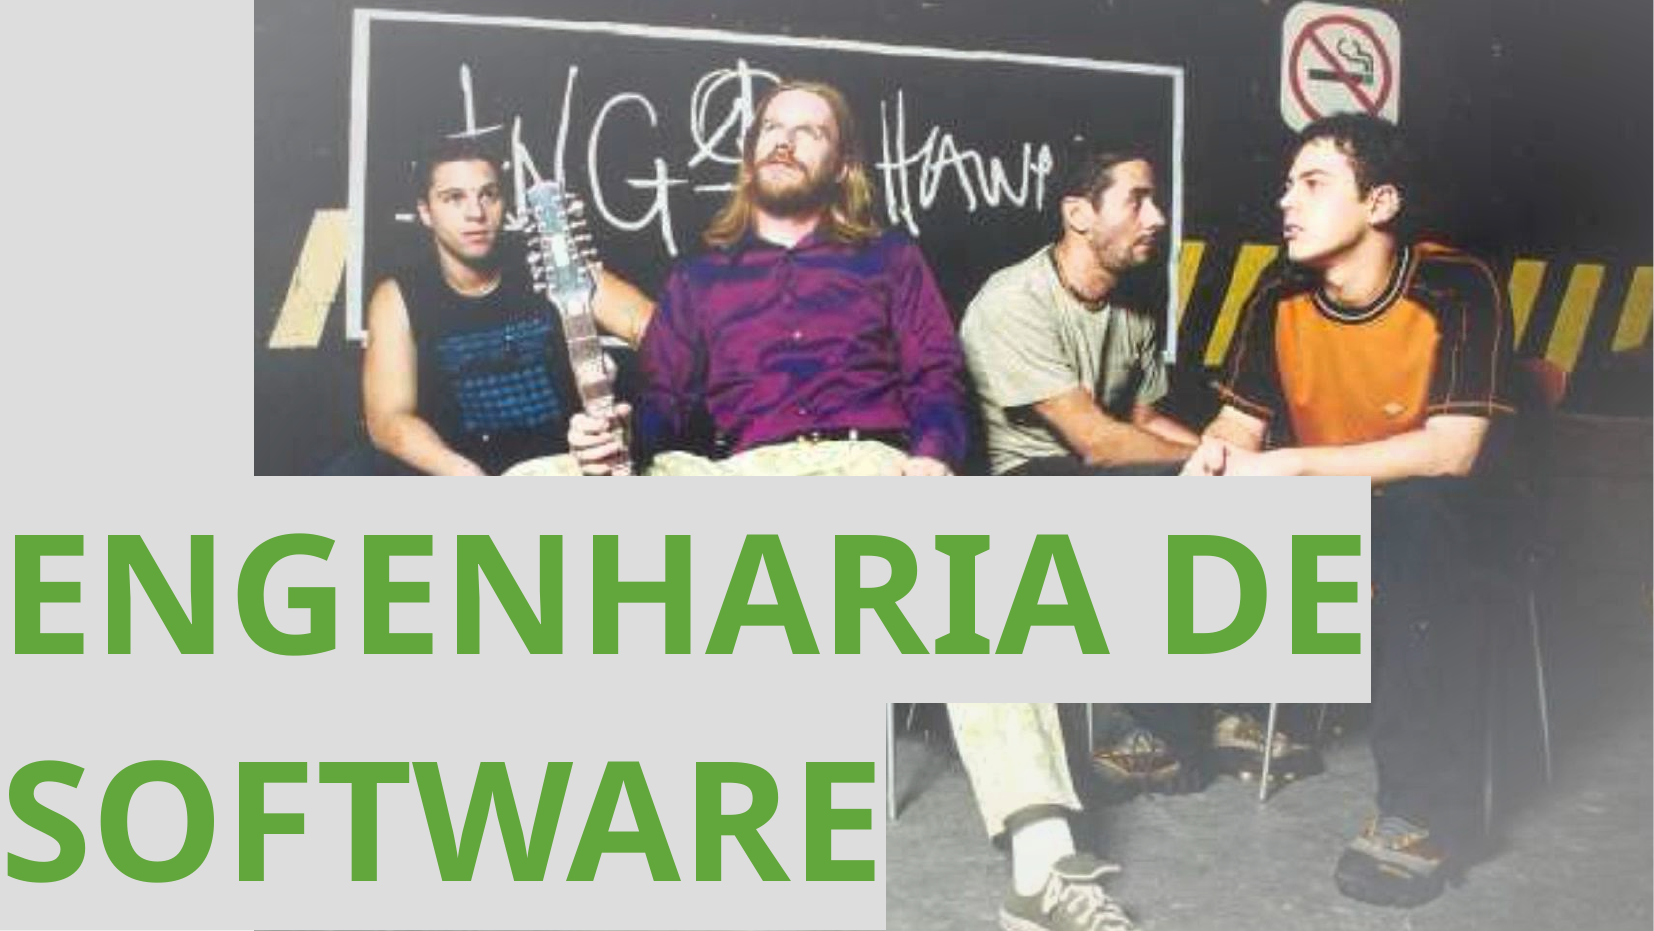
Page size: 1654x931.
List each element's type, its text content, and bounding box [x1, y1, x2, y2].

subtitle ENGENHARIA DE SOFTWARE [0, 0, 1654, 931]
